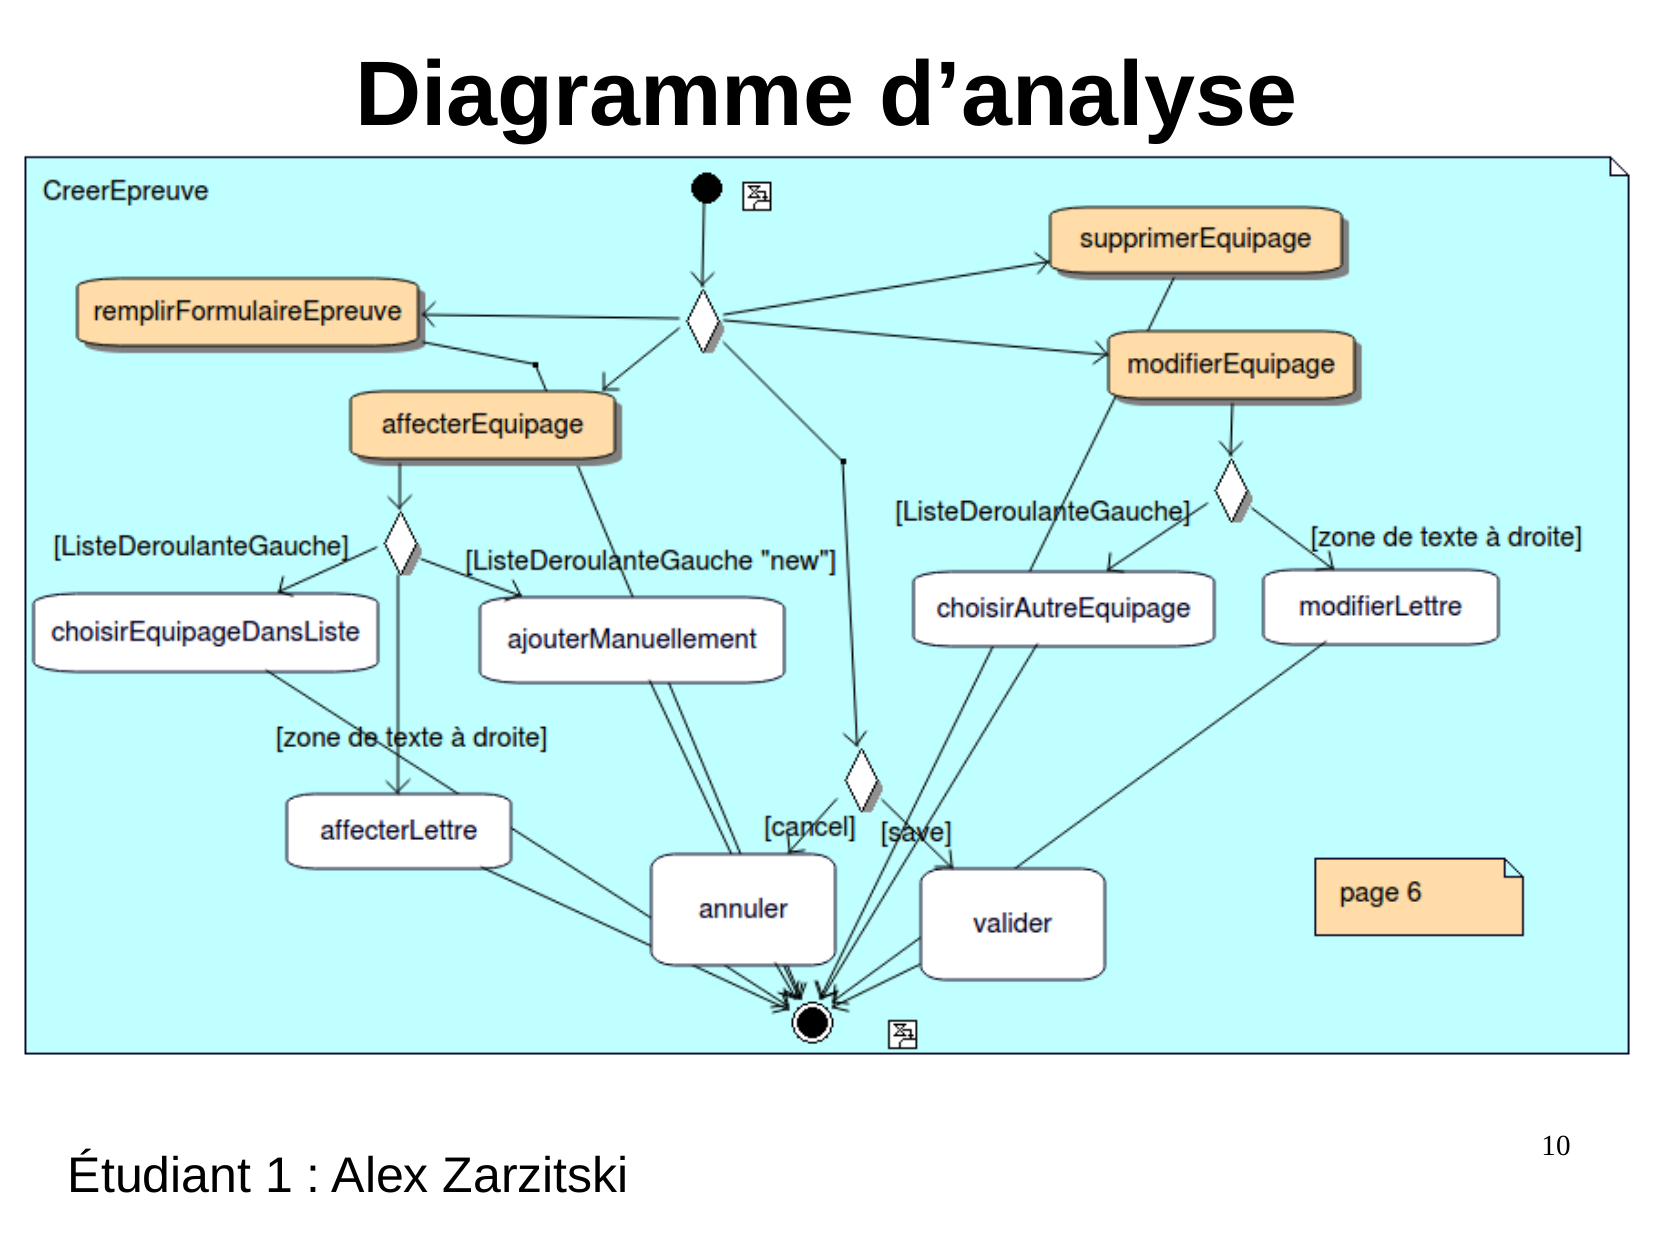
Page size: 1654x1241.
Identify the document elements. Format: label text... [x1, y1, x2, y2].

text_box Étudiant 1 : Alex Zarzitski [53, 1139, 650, 1211]
picture [14, 153, 1650, 1075]
title Diagramme d’analyse [82, 0, 1571, 153]
